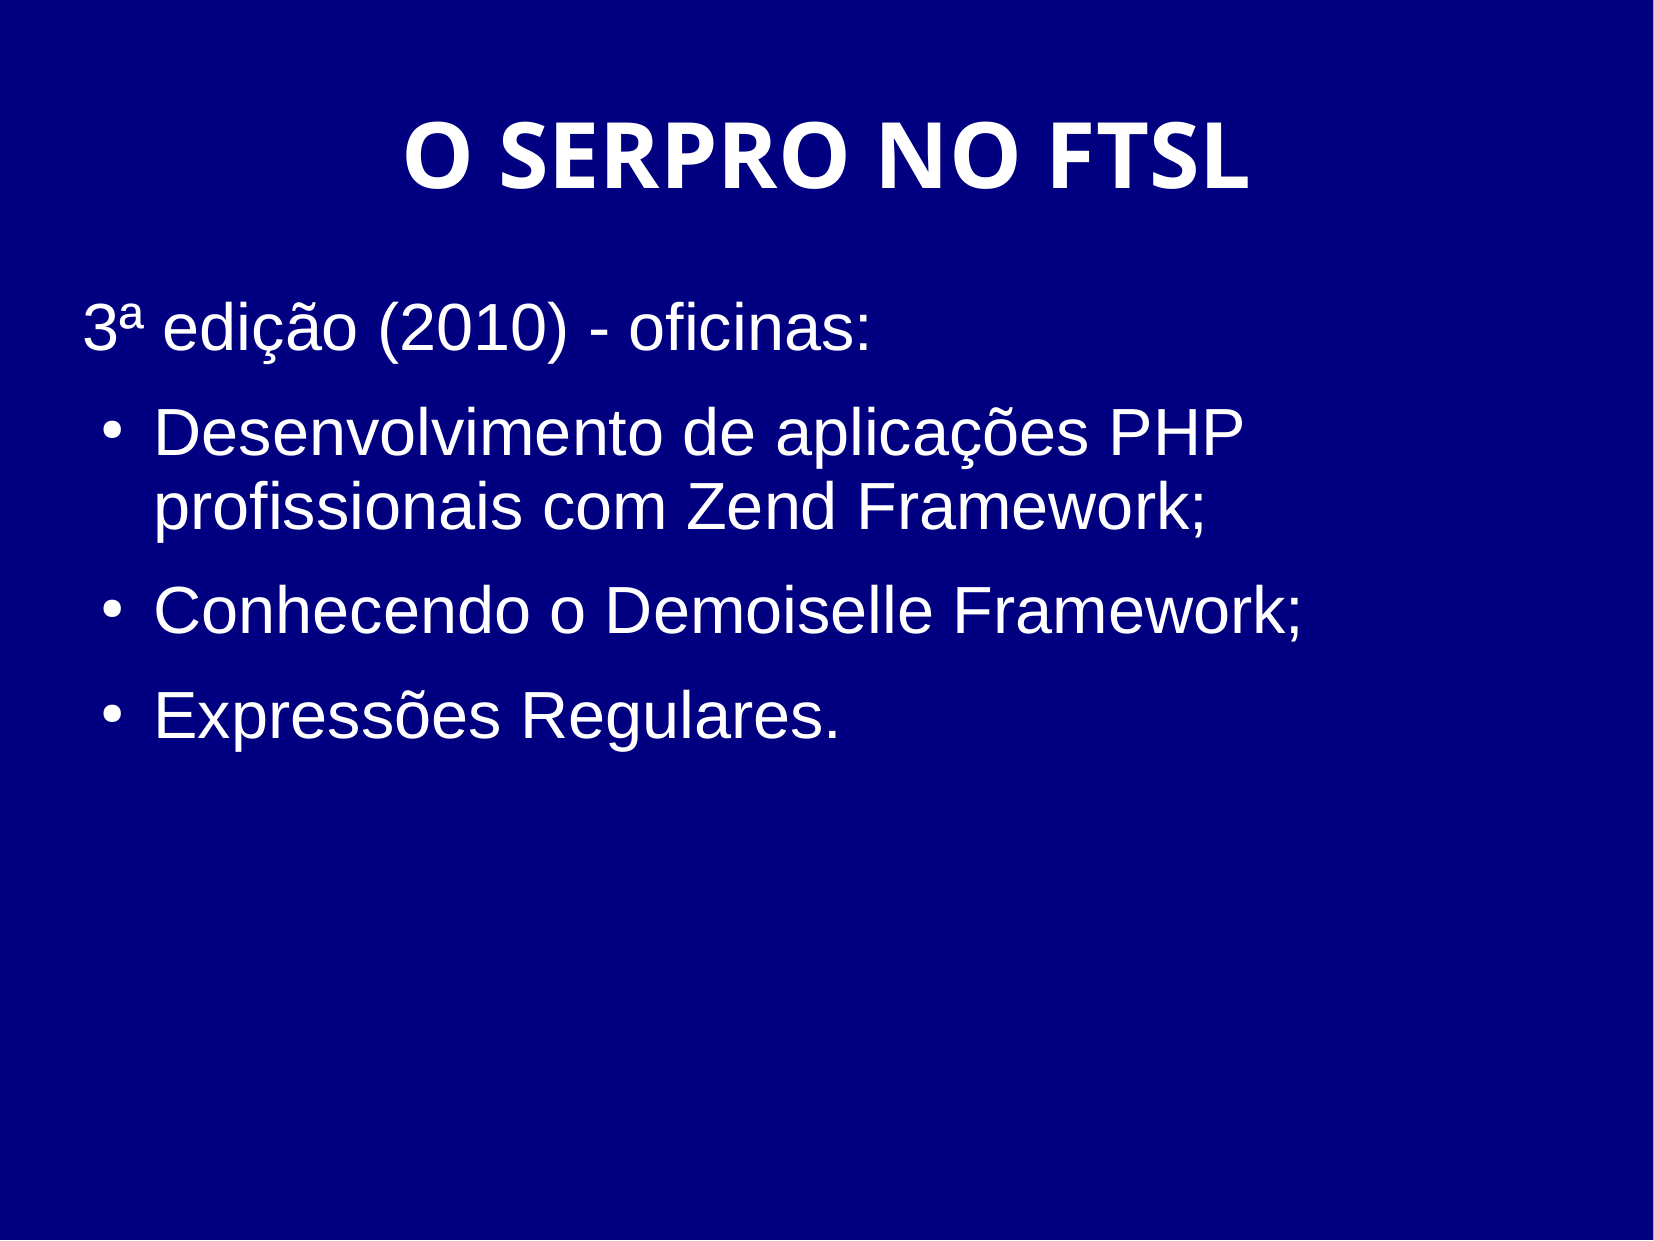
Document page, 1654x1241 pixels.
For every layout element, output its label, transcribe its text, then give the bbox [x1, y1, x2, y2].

list 3ª edição (2010) - oficinas: Desenvolvimento de aplicações PHP profissionais com Zend Framework; Conhecendo o Demoiselle Framework; Expressões Regulares. [82, 290, 1571, 1010]
title O SERPRO NO FTSL [82, 49, 1571, 257]
